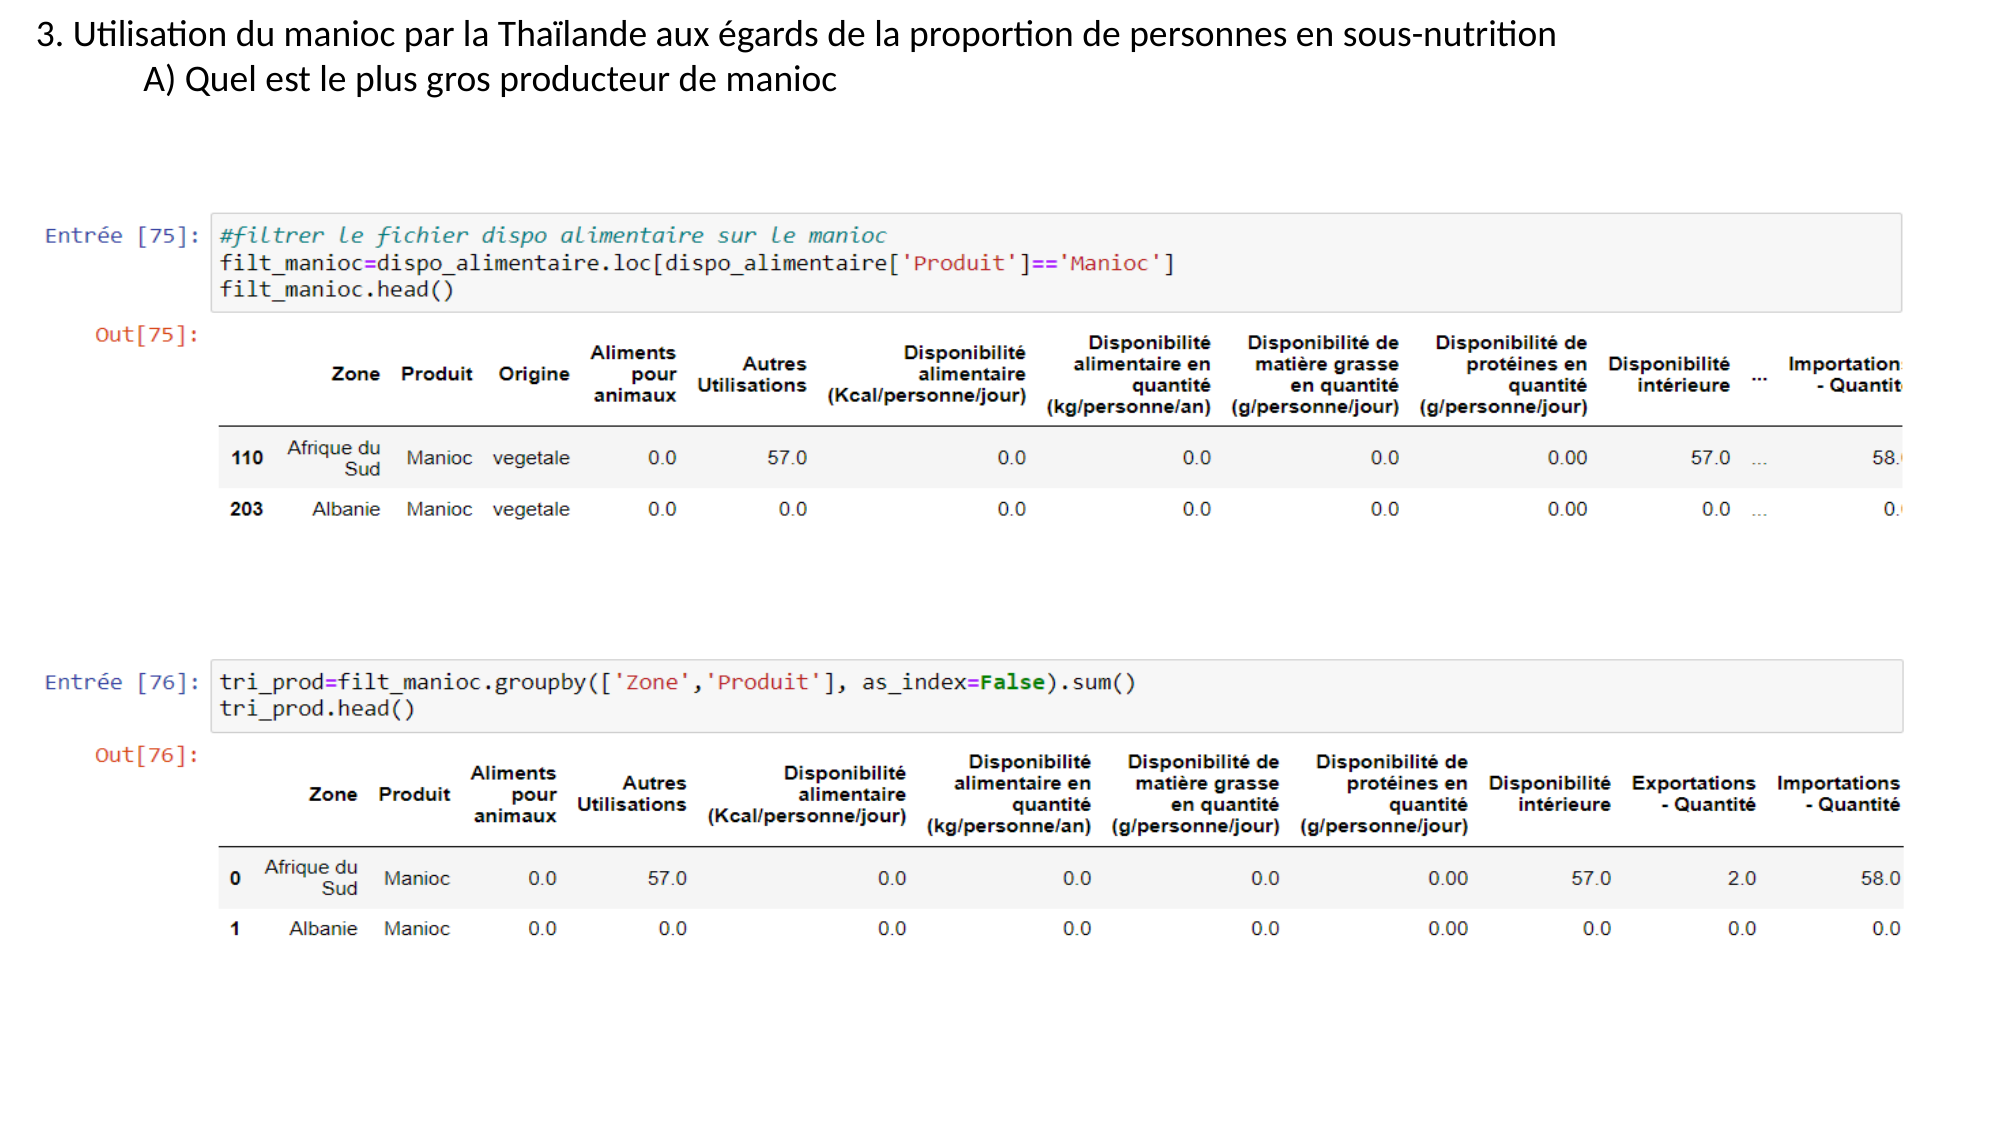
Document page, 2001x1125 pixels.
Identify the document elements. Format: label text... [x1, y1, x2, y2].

text_box A) Quel est le plus gros producteur de manioc [128, 45, 1174, 107]
picture [8, 189, 1923, 527]
text_box 3. Utilisation du manioc par la Thaïlande aux égards de la proportion de personnes en sous-nutrition [20, 1, 1923, 63]
picture [20, 653, 1923, 944]
